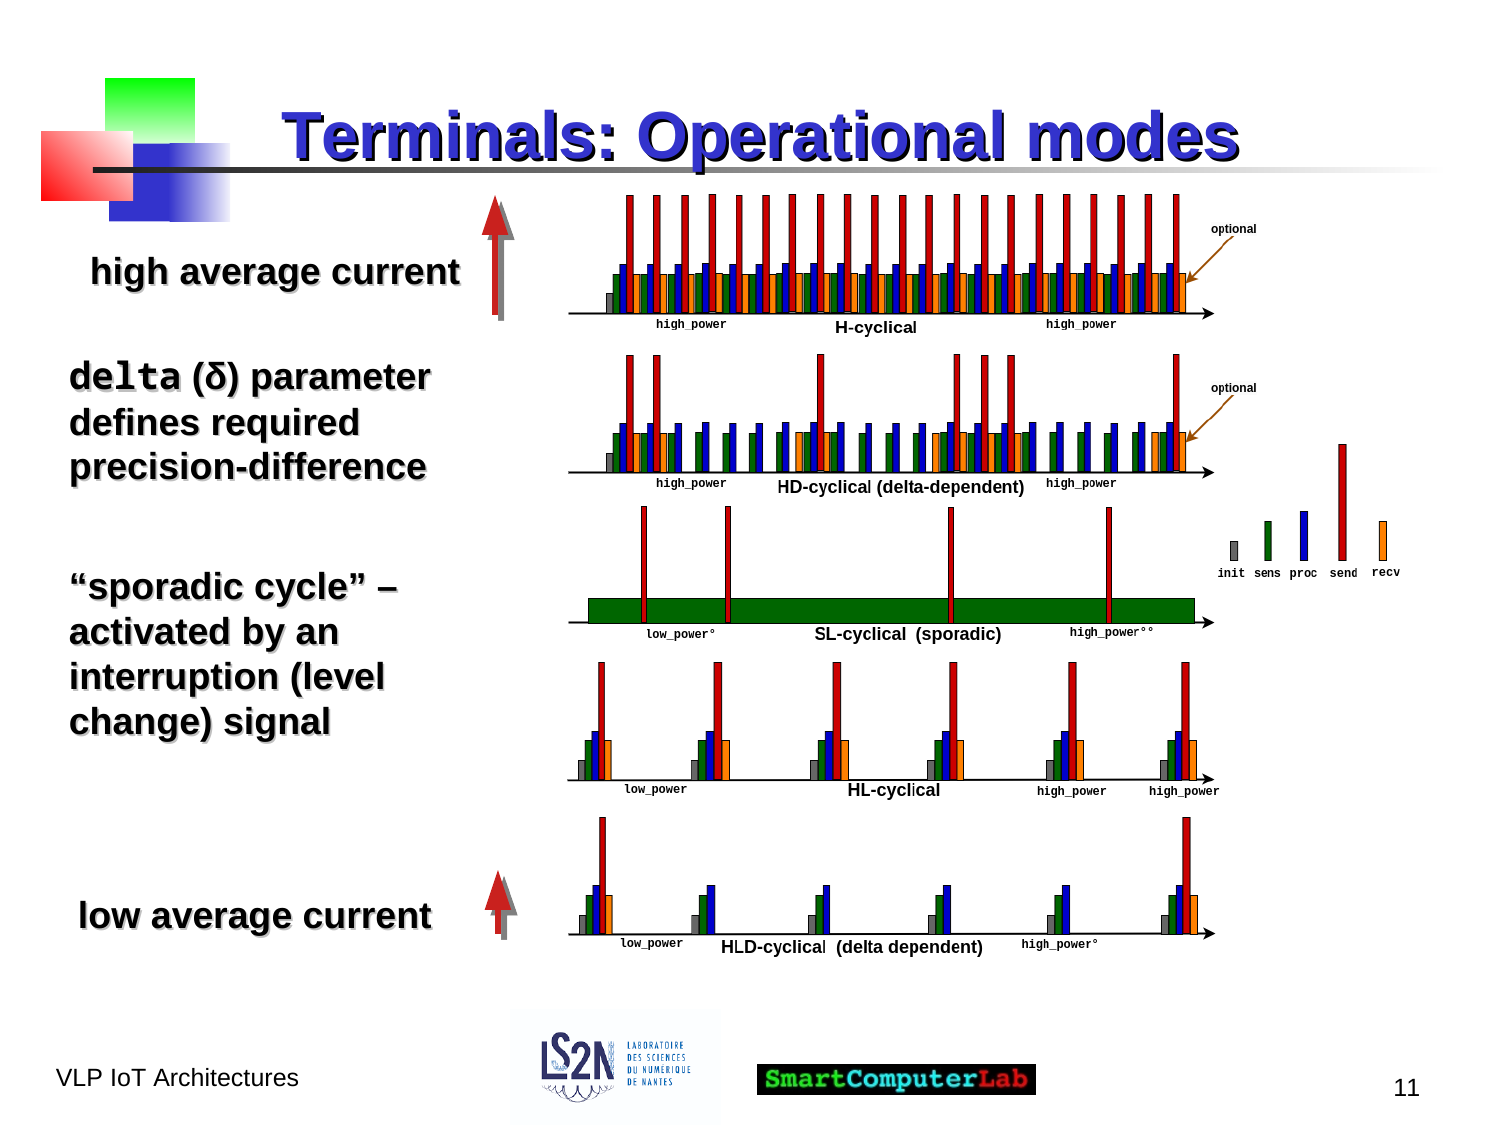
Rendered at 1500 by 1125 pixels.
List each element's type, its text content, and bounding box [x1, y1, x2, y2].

text_box “sporadic cycle” – activated by an interruption (level change) signal [54, 554, 511, 750]
picture [757, 1064, 1036, 1095]
text_box delta (δ) parameter defines required precision-difference [54, 345, 511, 496]
picture [559, 194, 1400, 962]
title Terminals: Operational modes [175, 74, 1276, 180]
text_box high average current [75, 239, 511, 300]
text_box low average current [63, 883, 499, 944]
picture [510, 1009, 721, 1125]
